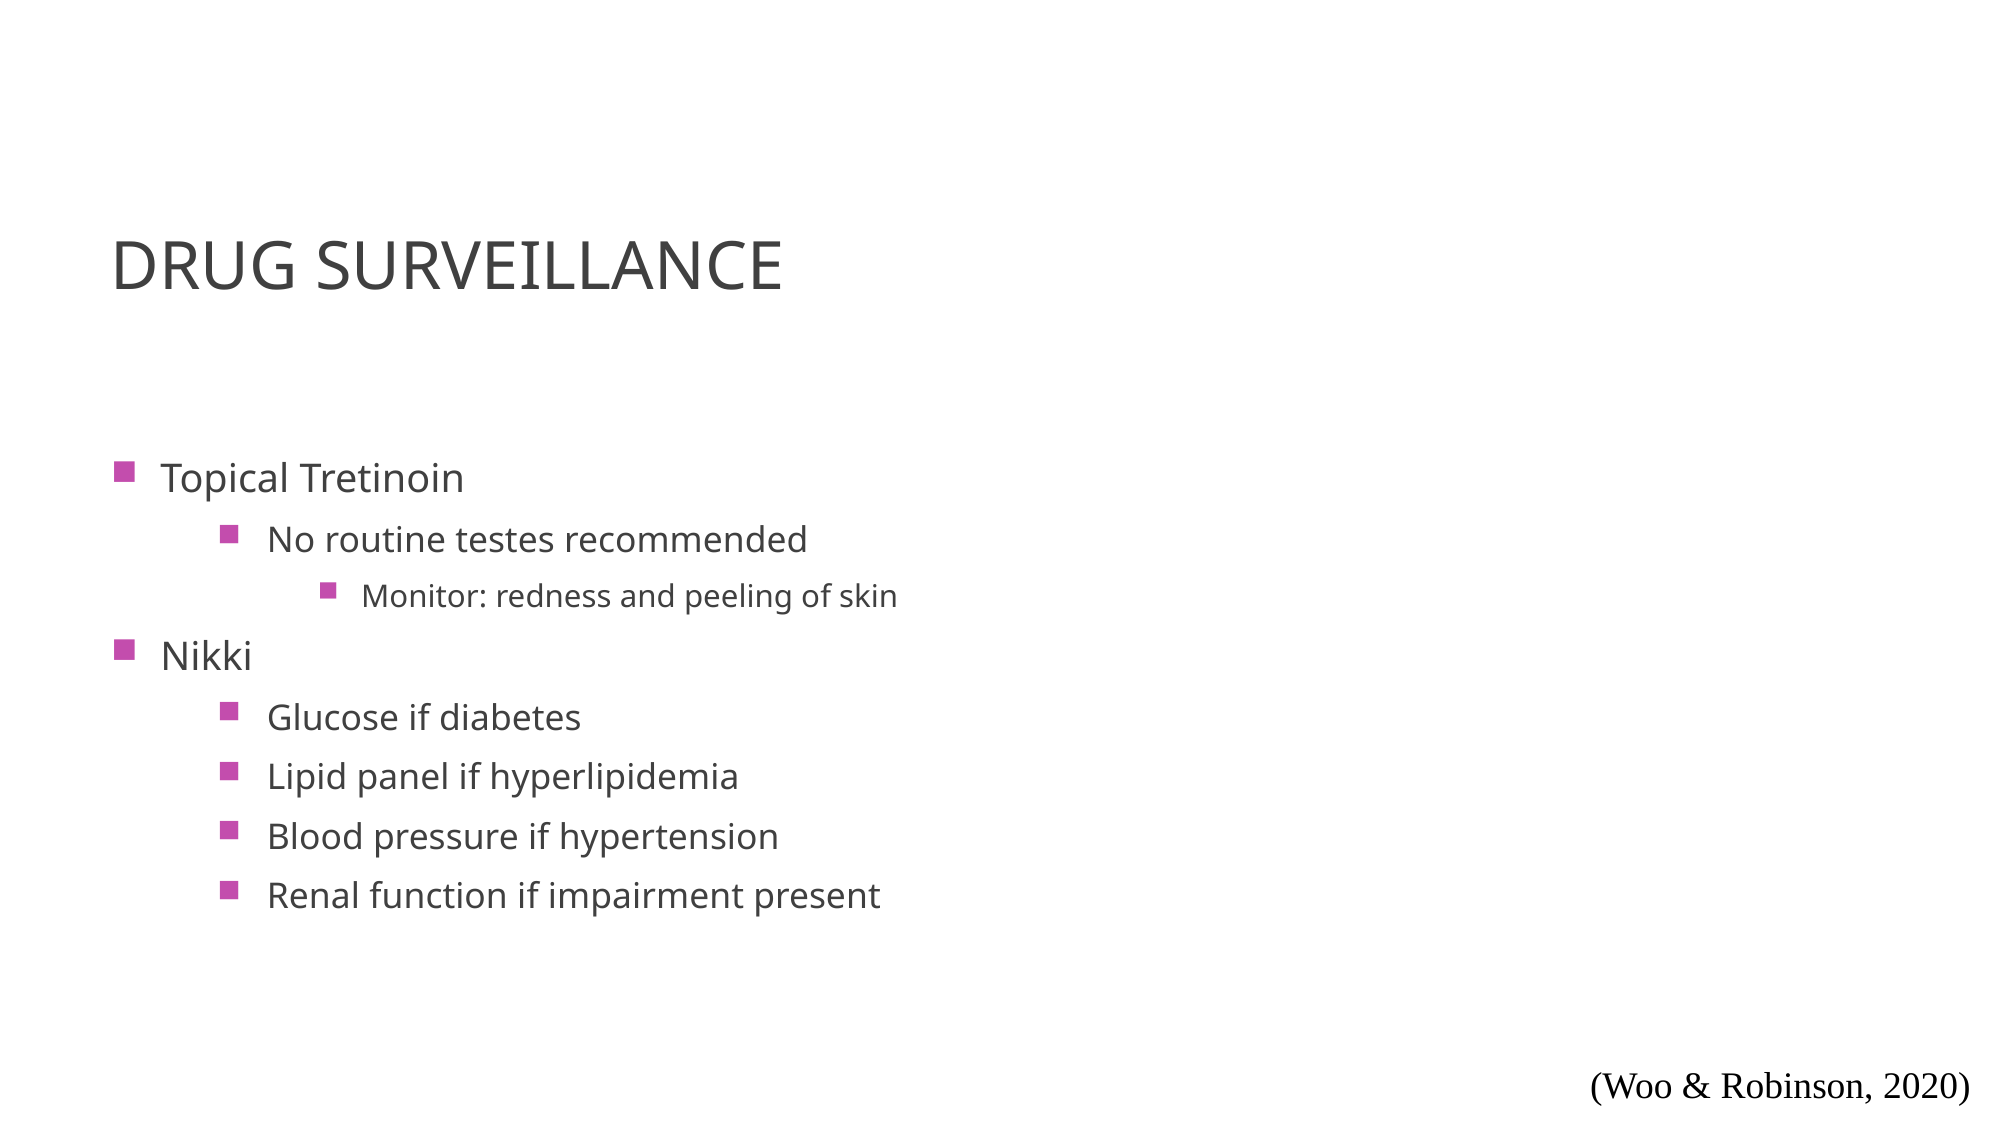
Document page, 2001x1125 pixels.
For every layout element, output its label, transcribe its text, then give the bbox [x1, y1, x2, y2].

list Topical Tretinoin No routine testes recommended Monitor: redness and peeling of skin Nikki Glucose if diabetes Lipid panel if hyperlipidemia Blood pressure if hypertension Renal function if impairment present [95, 383, 1905, 981]
text_box (Woo & Robinson, 2020) [1575, 1054, 1996, 1114]
title Drug Surveillance [95, 115, 1905, 311]
